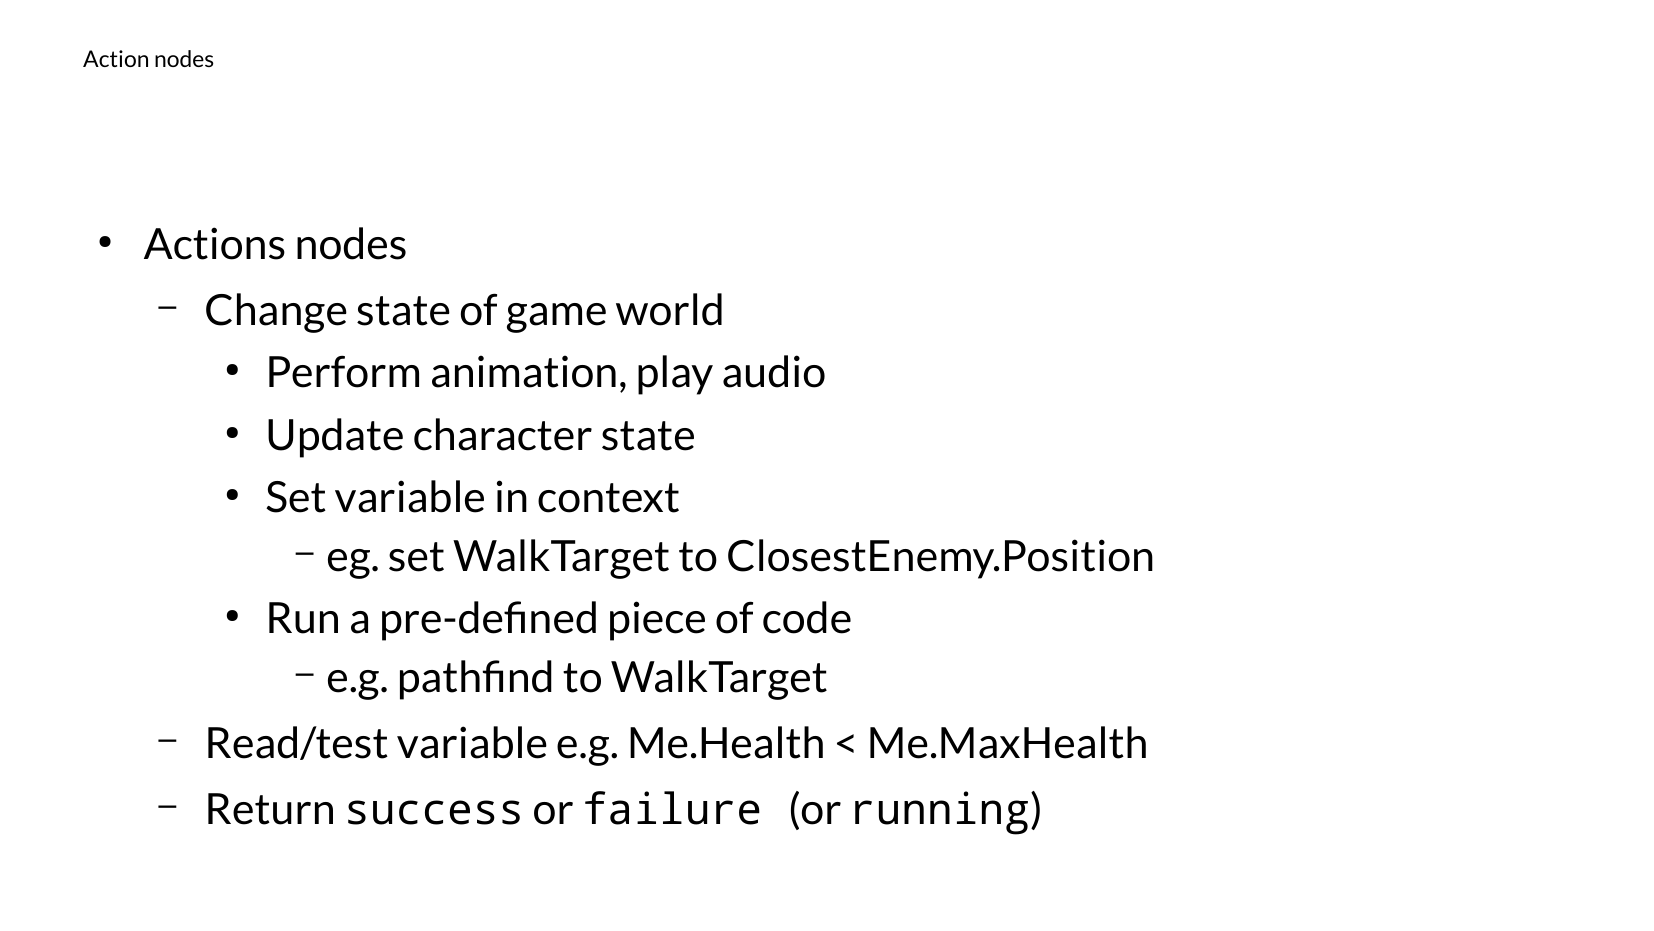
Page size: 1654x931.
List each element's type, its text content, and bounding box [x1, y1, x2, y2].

list Actions nodes Change state of game world Perform animation, play audio Update character state Set variable in context eg. set WalkTarget to ClosestEnemy.Position Run a pre-defined piece of code e.g. pathfind to WalkTarget Read/test variable e.g. Me.Health < Me.MaxHealth Return success or failure (or running) [82, 217, 1571, 839]
title Action nodes [83, 0, 1571, 119]
